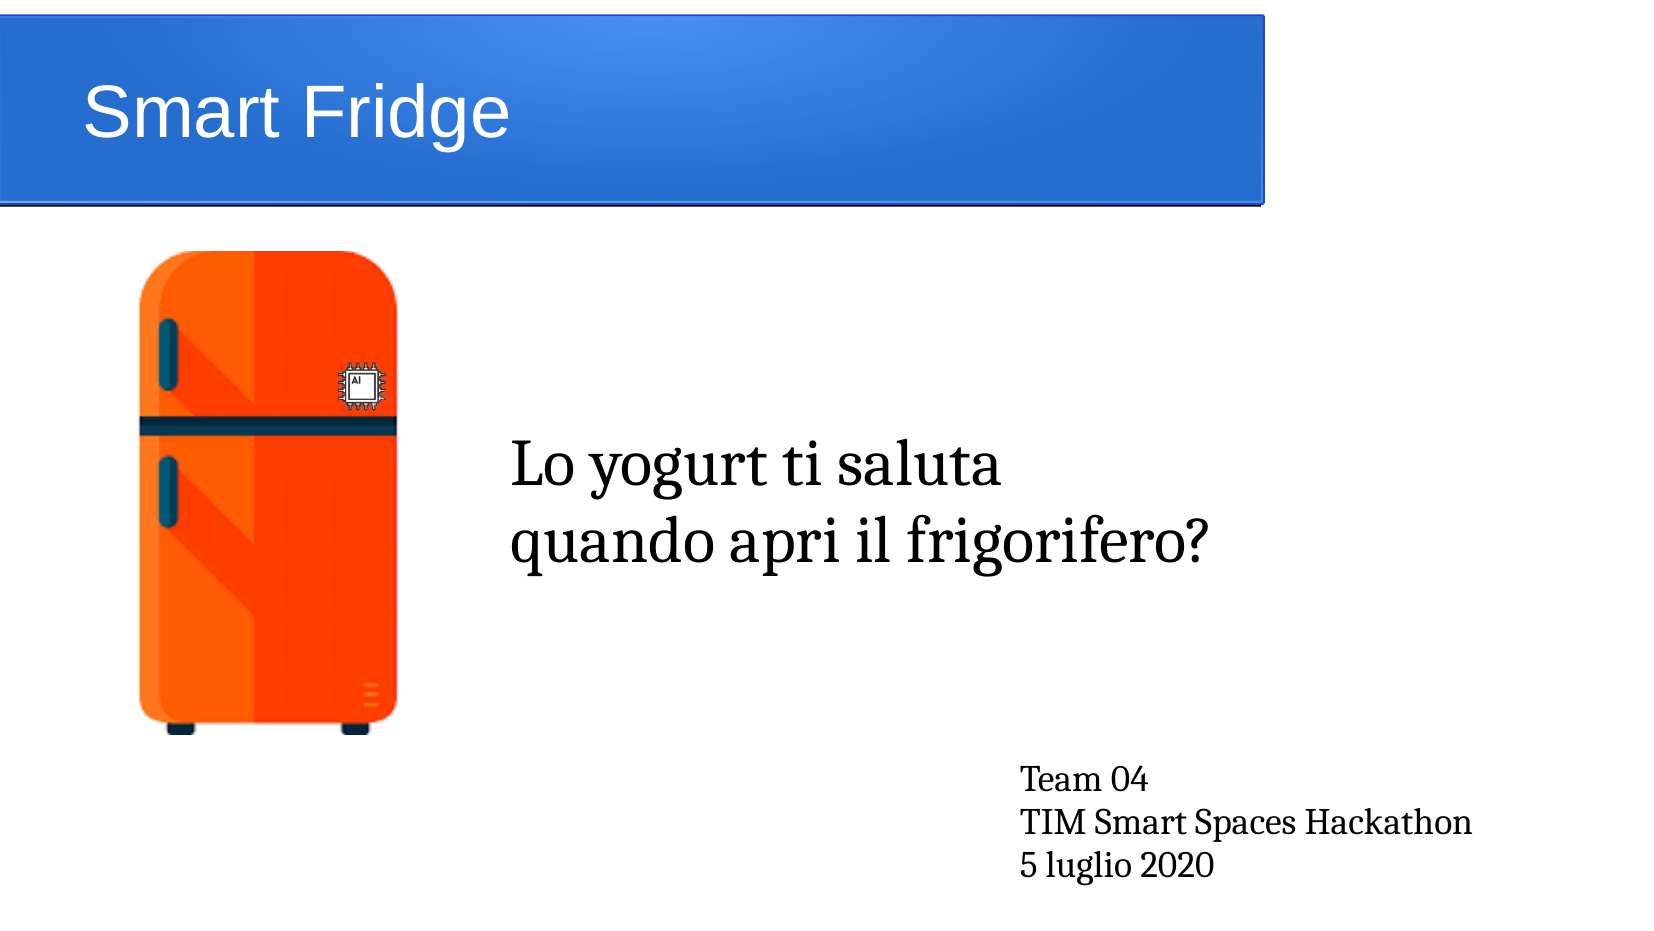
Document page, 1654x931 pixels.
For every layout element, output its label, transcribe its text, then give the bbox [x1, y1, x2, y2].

title Smart Fridge [82, 35, 1235, 189]
picture [60, 240, 511, 736]
subtitle Lo yogurt ti saluta quando apri il frigorifero? [511, 285, 1591, 721]
text_box Team 04 TIM Smart Spaces Hackathon 5 luglio 2020 [1005, 750, 1654, 897]
